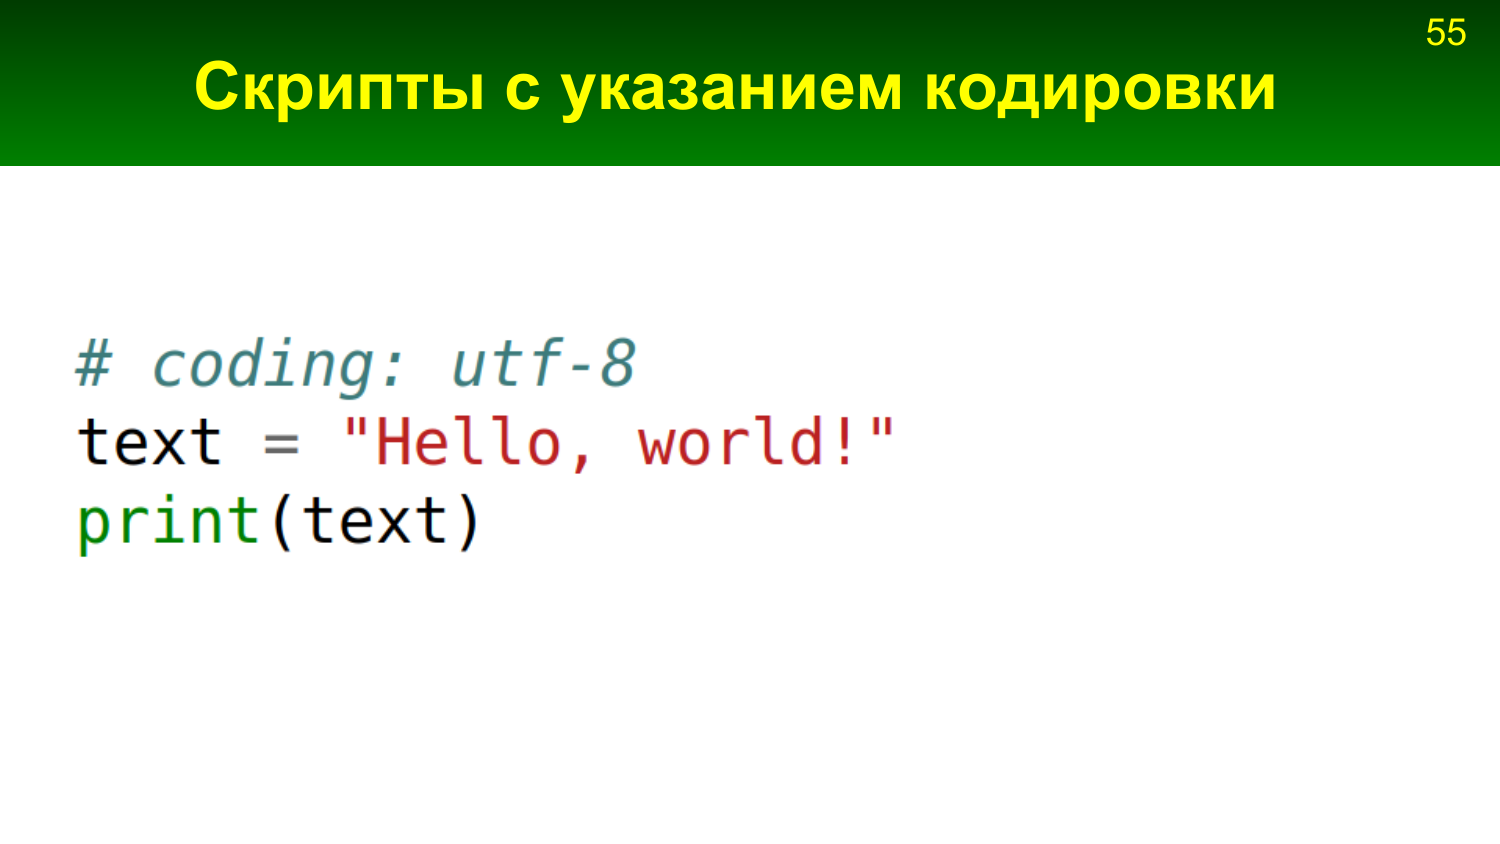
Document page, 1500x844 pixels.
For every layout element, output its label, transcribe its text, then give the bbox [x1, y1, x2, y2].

title Скрипты с указанием кодировки [47, 11, 1426, 154]
picture [47, 317, 909, 579]
